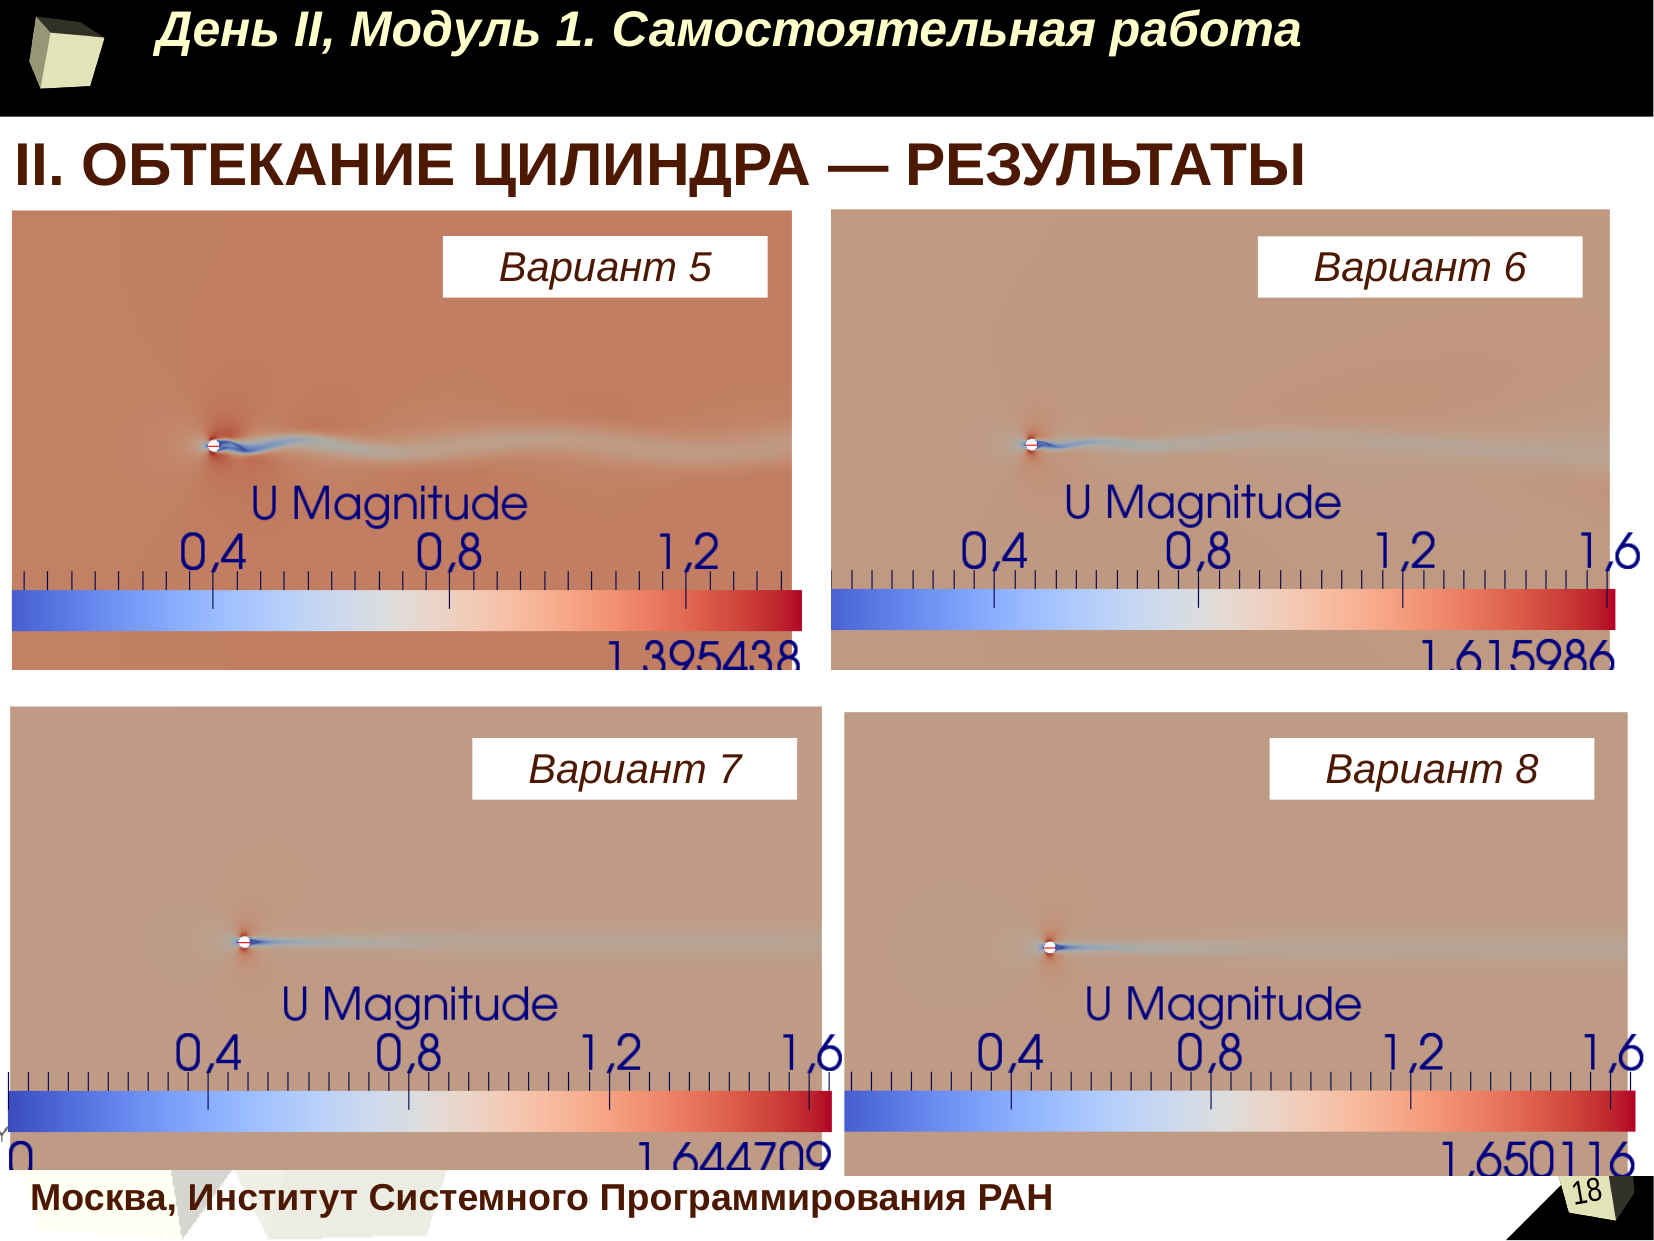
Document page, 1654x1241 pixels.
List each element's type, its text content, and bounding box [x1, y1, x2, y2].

text_box II. ОБТЕКАНИЕ ЦИЛИНДРА — РЕЗУЛЬТАТЫ [0, 123, 1654, 213]
text_box Вариант 6 [1257, 236, 1583, 298]
text_box Вариант 8 [1269, 738, 1595, 800]
picture [464, 1193, 472, 1198]
text_box Вариант 7 [472, 738, 798, 800]
picture [11, 200, 1654, 670]
picture [0, 700, 1654, 1241]
text_box Вариант 5 [442, 236, 768, 298]
